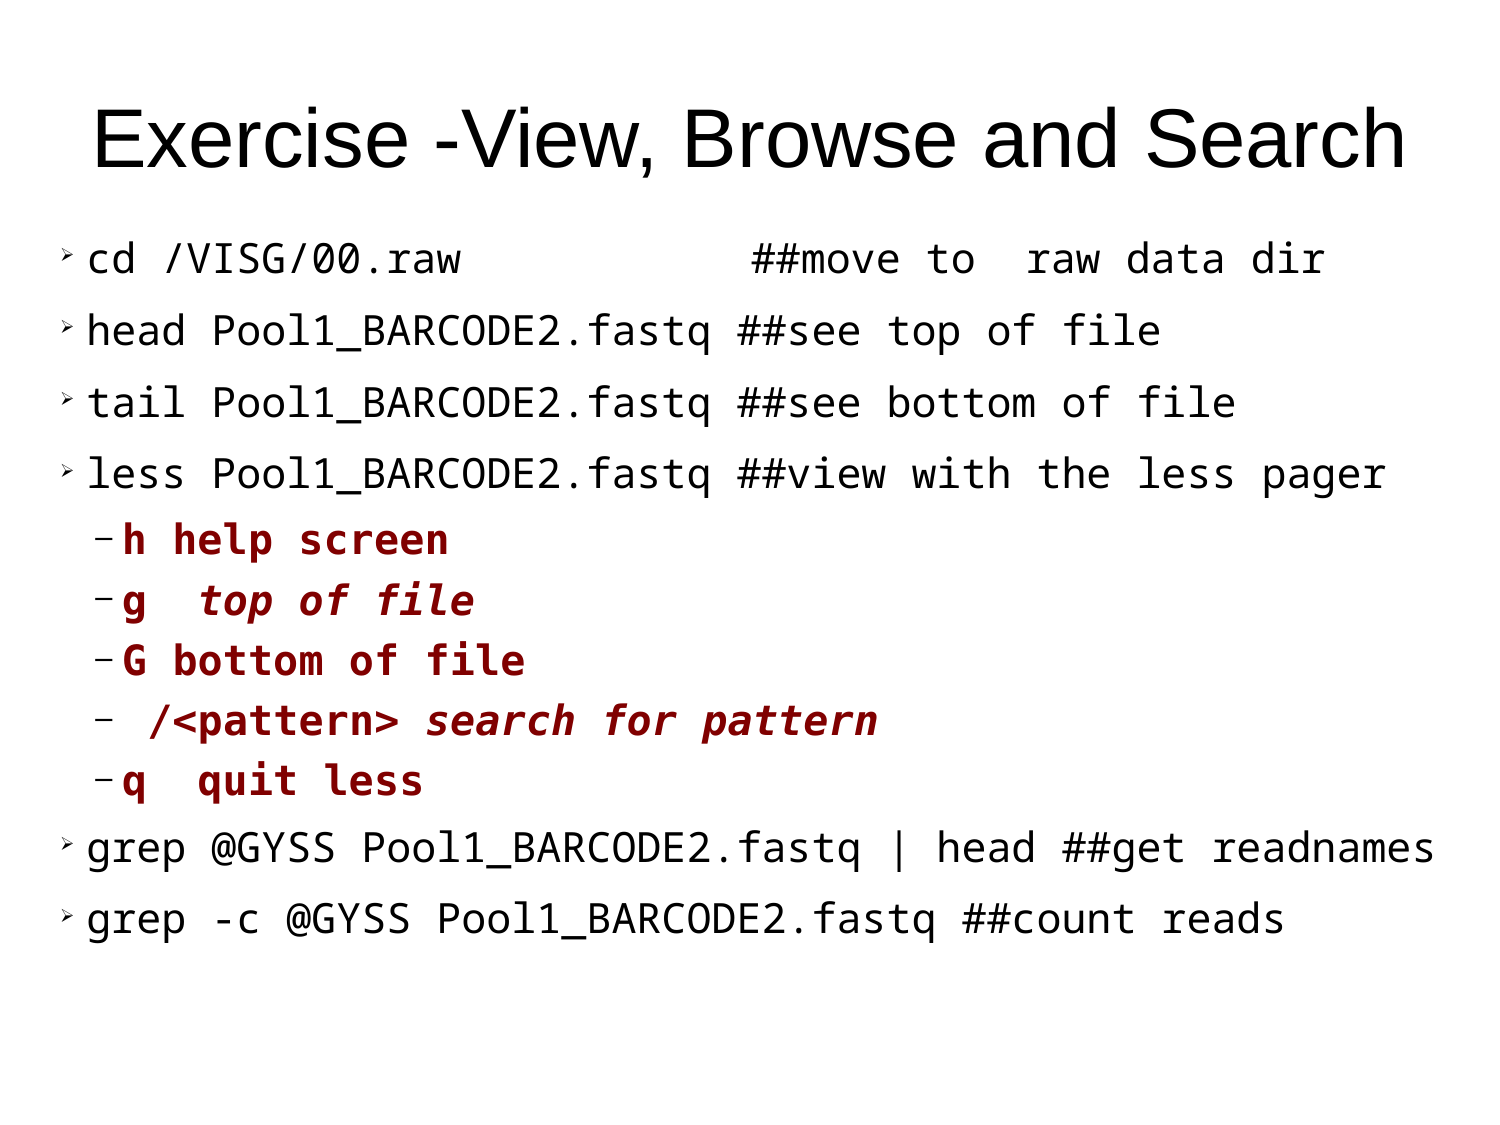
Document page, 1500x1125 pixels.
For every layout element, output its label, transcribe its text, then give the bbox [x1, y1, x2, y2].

list cd /VISG/00.raw ##move to raw data dir head Pool1_BARCODE2.fastq ##see top of file tail Pool1_BARCODE2.fastq ##see bottom of file less Pool1_BARCODE2.fastq ##view with the less pager h help screen g top of file G bottom of file /<pattern> search for pattern q quit less grep @GYSS Pool1_BARCODE2.fastq | head ##get readnames grep -c @GYSS Pool1_BARCODE2.fastq ##count reads [51, 228, 1456, 966]
title Exercise -View, Browse and Search [75, 44, 1425, 228]
